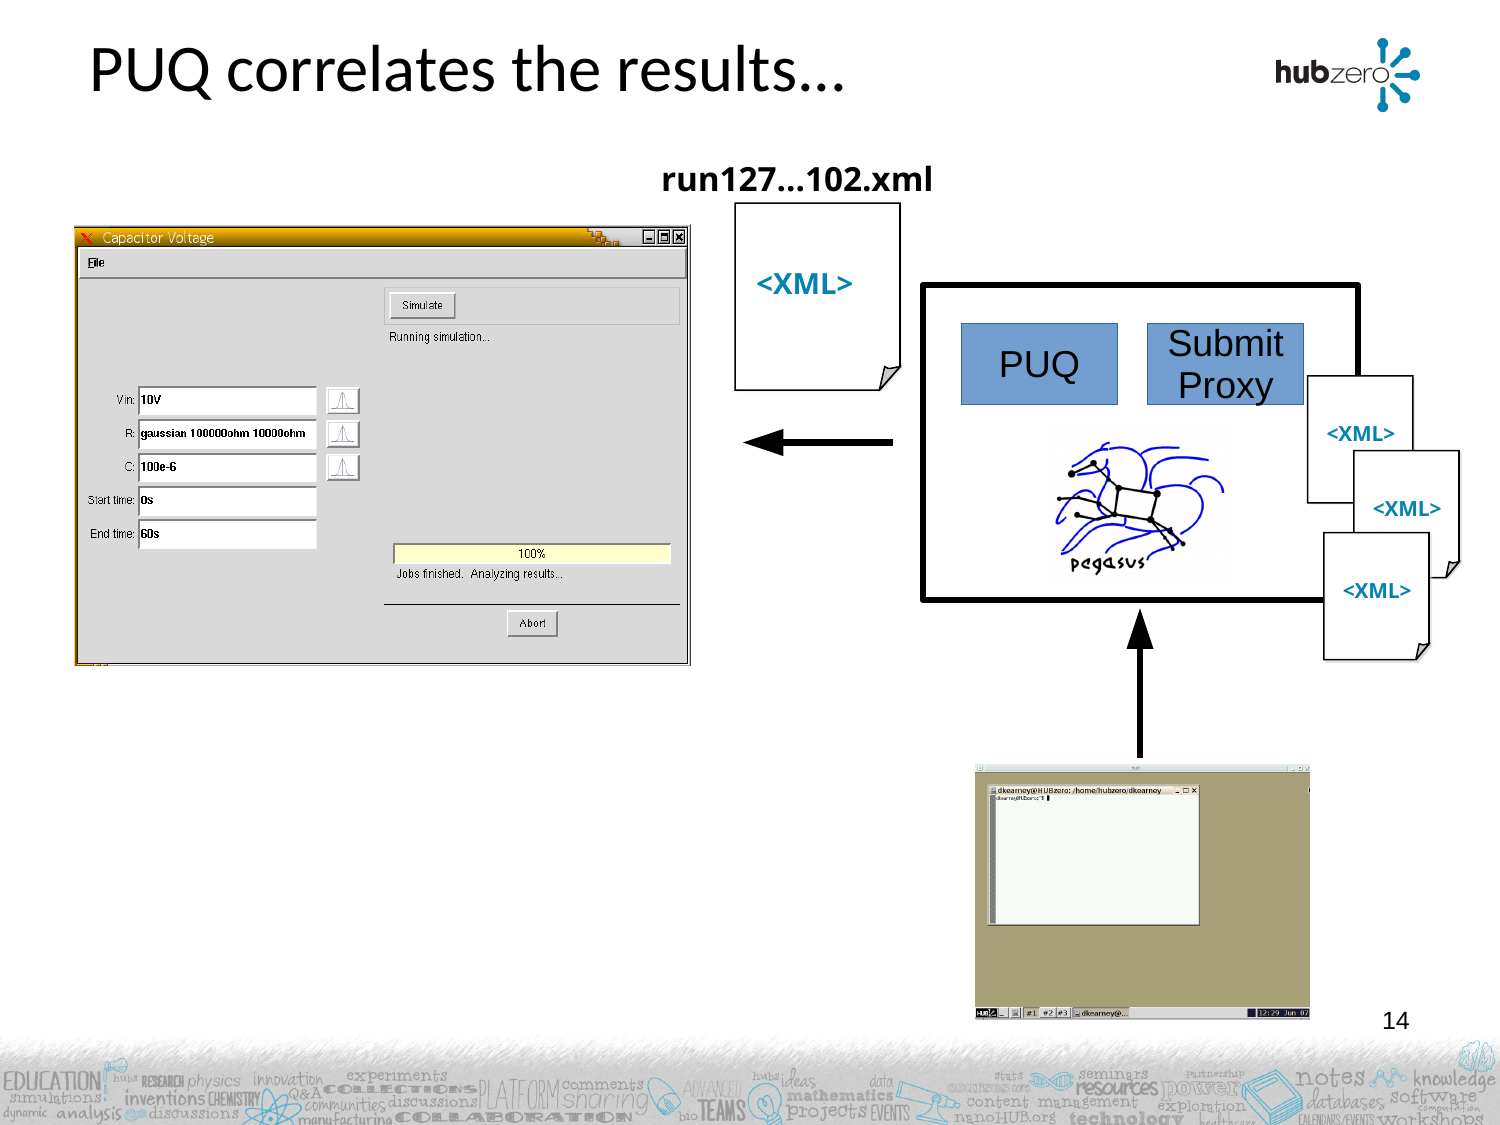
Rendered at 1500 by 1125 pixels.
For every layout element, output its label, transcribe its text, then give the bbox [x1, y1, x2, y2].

picture [74, 224, 691, 666]
text_box <XML> [1358, 487, 1457, 529]
text_box [735, 206, 901, 391]
text_box <XML> [1311, 412, 1411, 454]
text_box Submit Proxy [1147, 323, 1304, 405]
text_box <XML> [1328, 569, 1427, 611]
picture [975, 764, 1310, 1020]
picture [1042, 423, 1234, 586]
text_box <XML> [741, 257, 869, 309]
text_box run127...102.xml [646, 150, 950, 206]
text_box PUQ correlates the results... [75, 12, 1249, 118]
picture [0, 1034, 1500, 1125]
text_box <number> [1074, 989, 1425, 1050]
text_box PUQ [961, 323, 1118, 405]
text_box [1307, 375, 1460, 660]
picture [1272, 35, 1423, 115]
